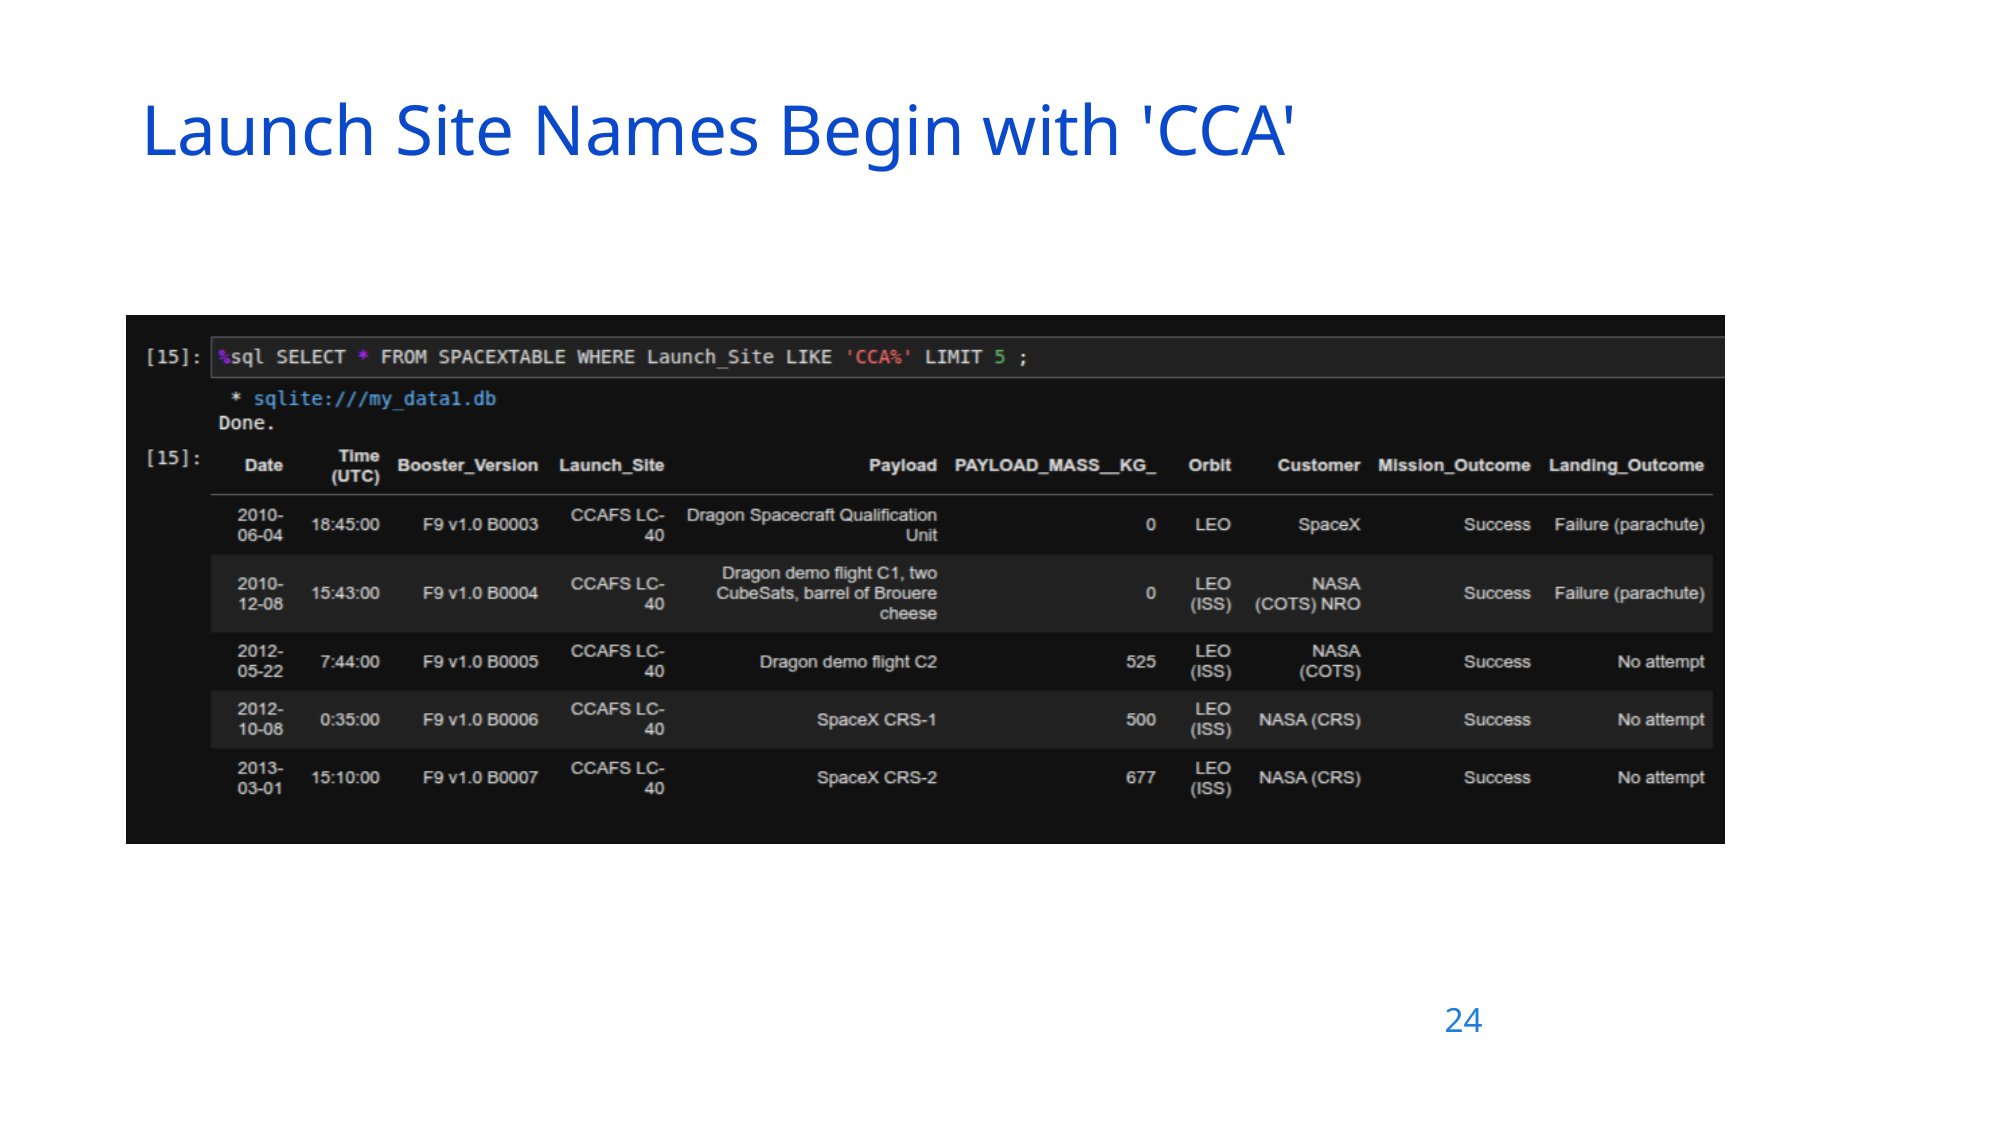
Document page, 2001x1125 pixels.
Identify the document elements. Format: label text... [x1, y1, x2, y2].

picture [126, 315, 1726, 844]
text_box Launch Site Names Begin with 'CCA' [126, 88, 1852, 179]
slide_number 25 [1429, 988, 1880, 1055]
